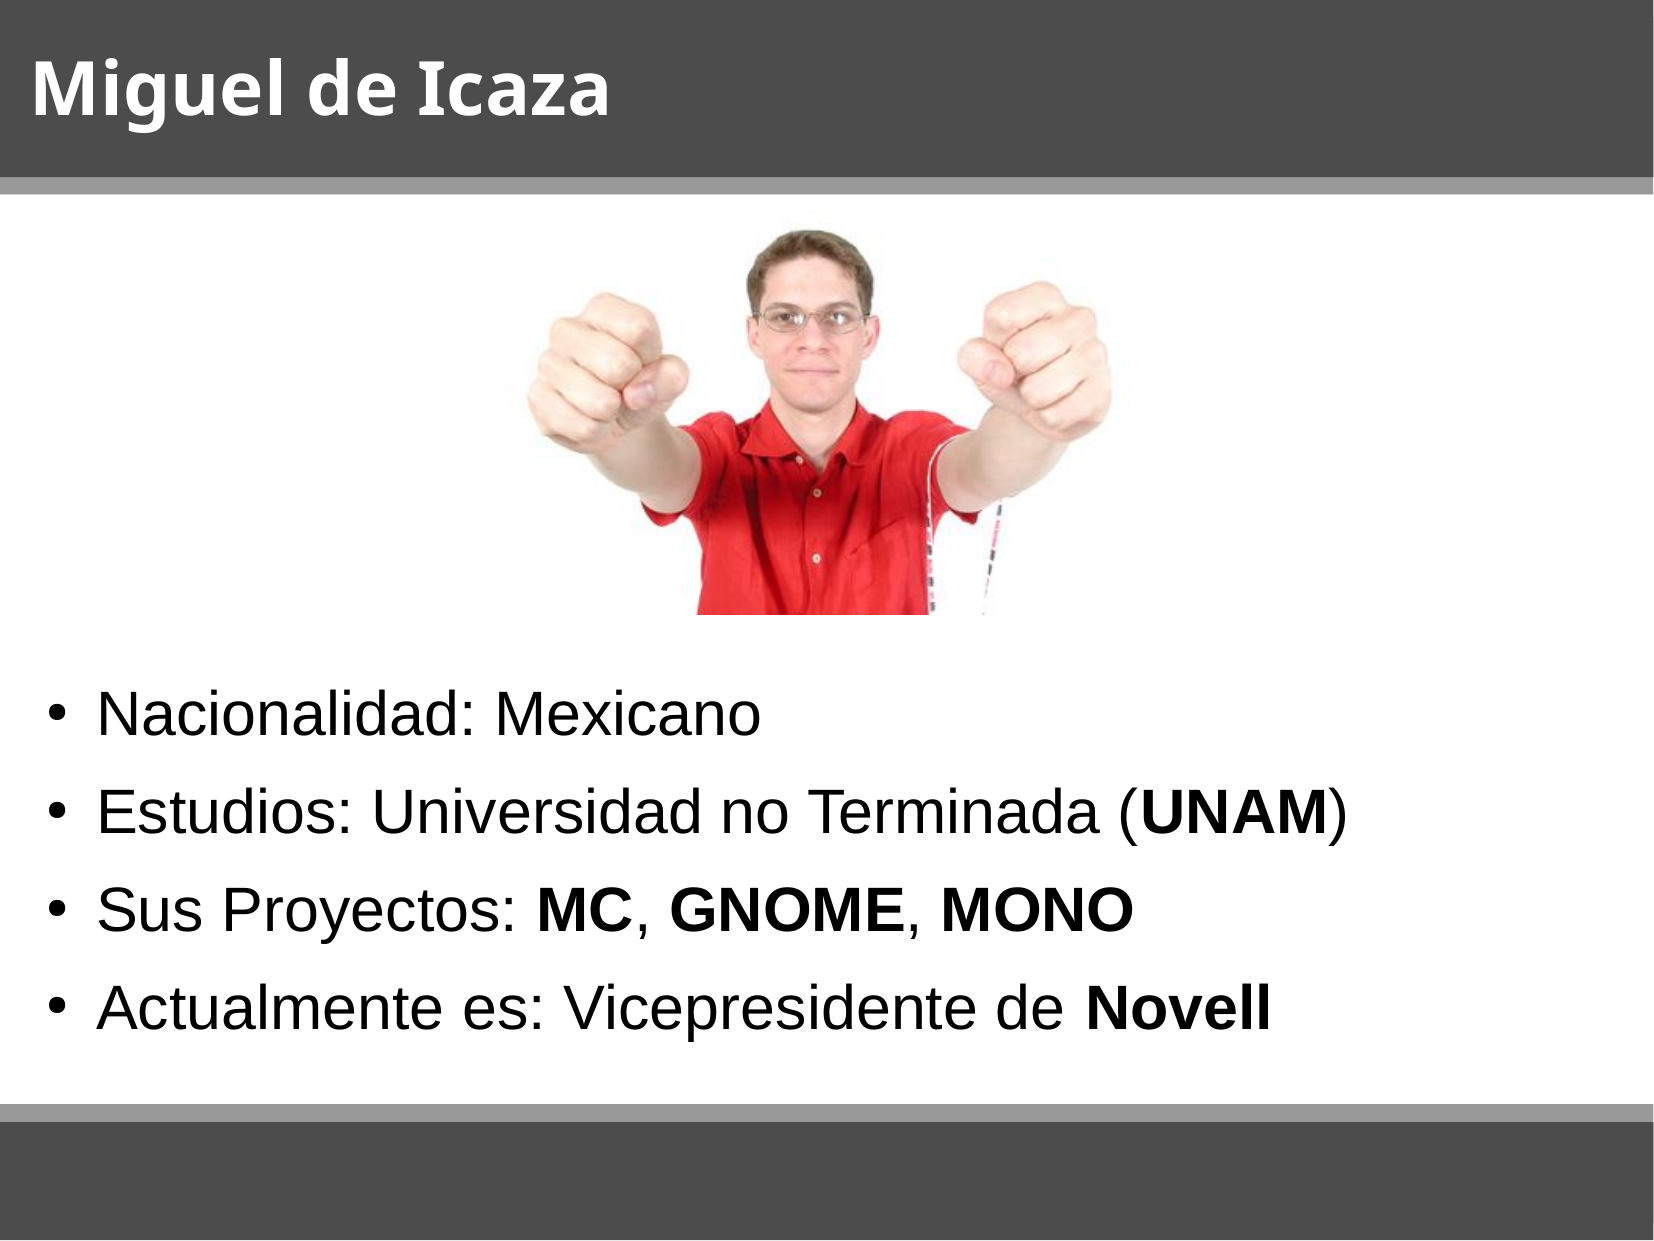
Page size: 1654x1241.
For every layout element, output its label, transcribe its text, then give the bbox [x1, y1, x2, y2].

list Nacionalidad: Mexicano Estudios: Universidad no Terminada (UNAM) Sus Proyectos: MC, GNOME, MONO Actualmente es: Vicepresidente de Novell [29, 679, 1625, 1044]
title Miguel de Icaza [29, 15, 1654, 158]
picture [507, 209, 1133, 615]
